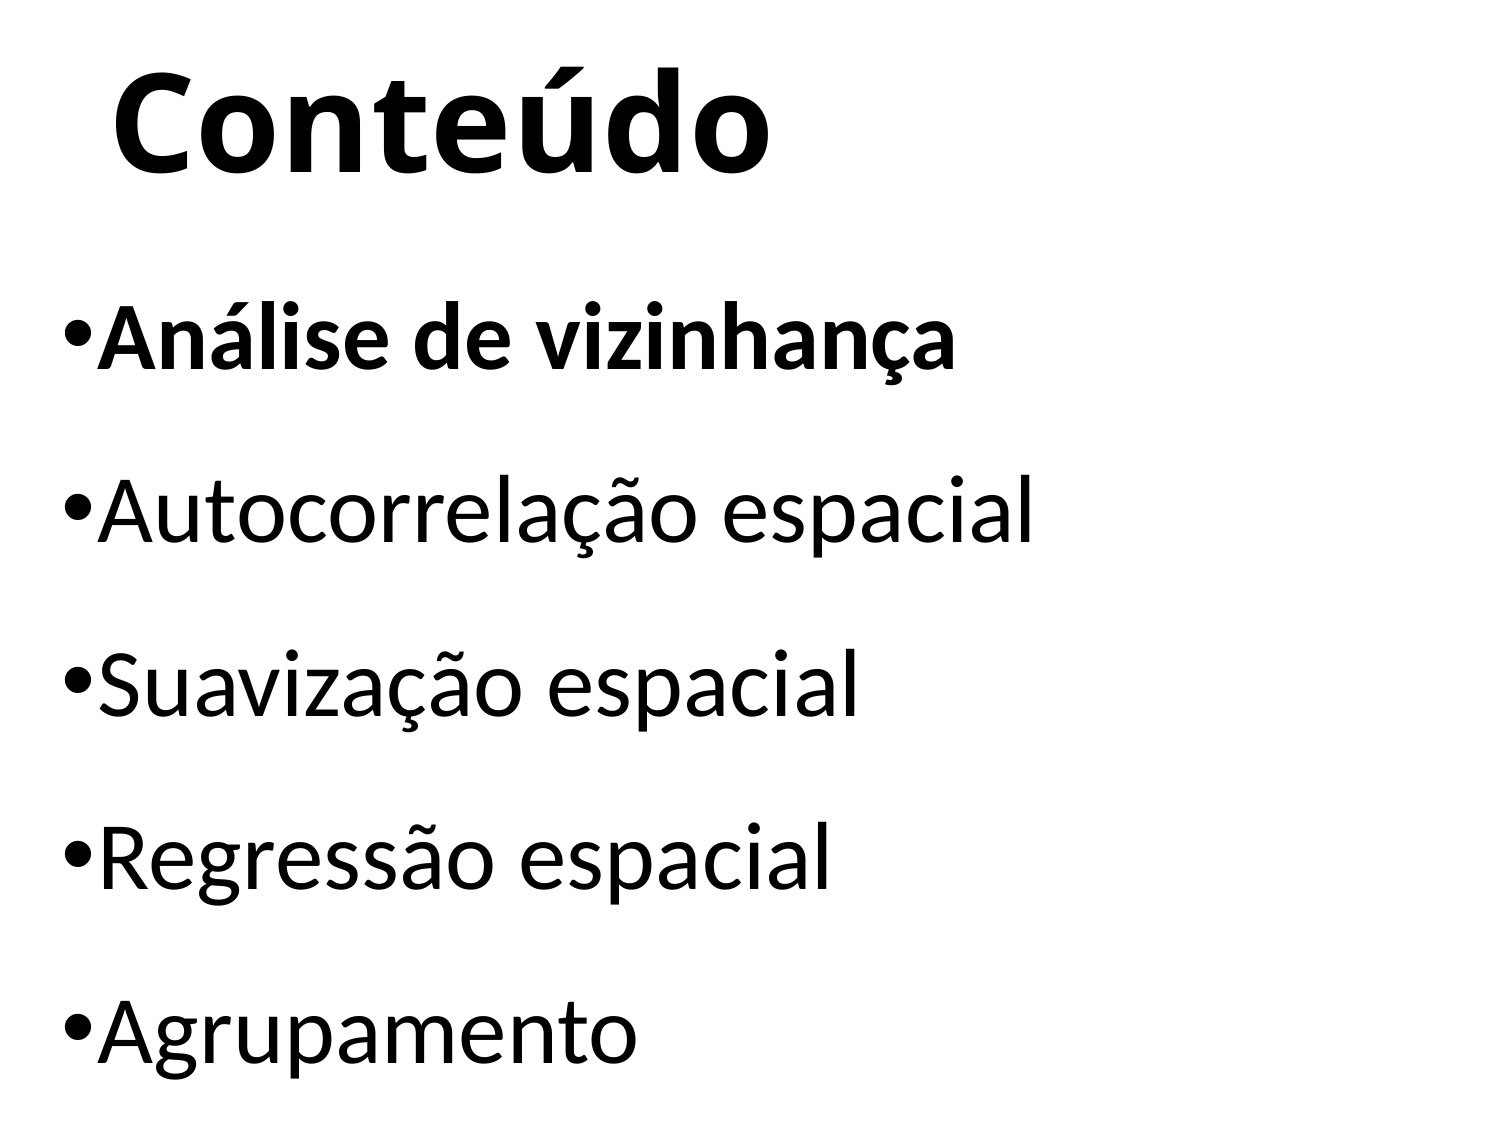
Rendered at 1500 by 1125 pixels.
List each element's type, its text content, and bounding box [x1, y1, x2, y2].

list Análise de vizinhança Autocorrelação espacial Suavização espacial Regressão espacial Agrupamento [46, 278, 1448, 1096]
title Conteúdo [93, 19, 1388, 237]
